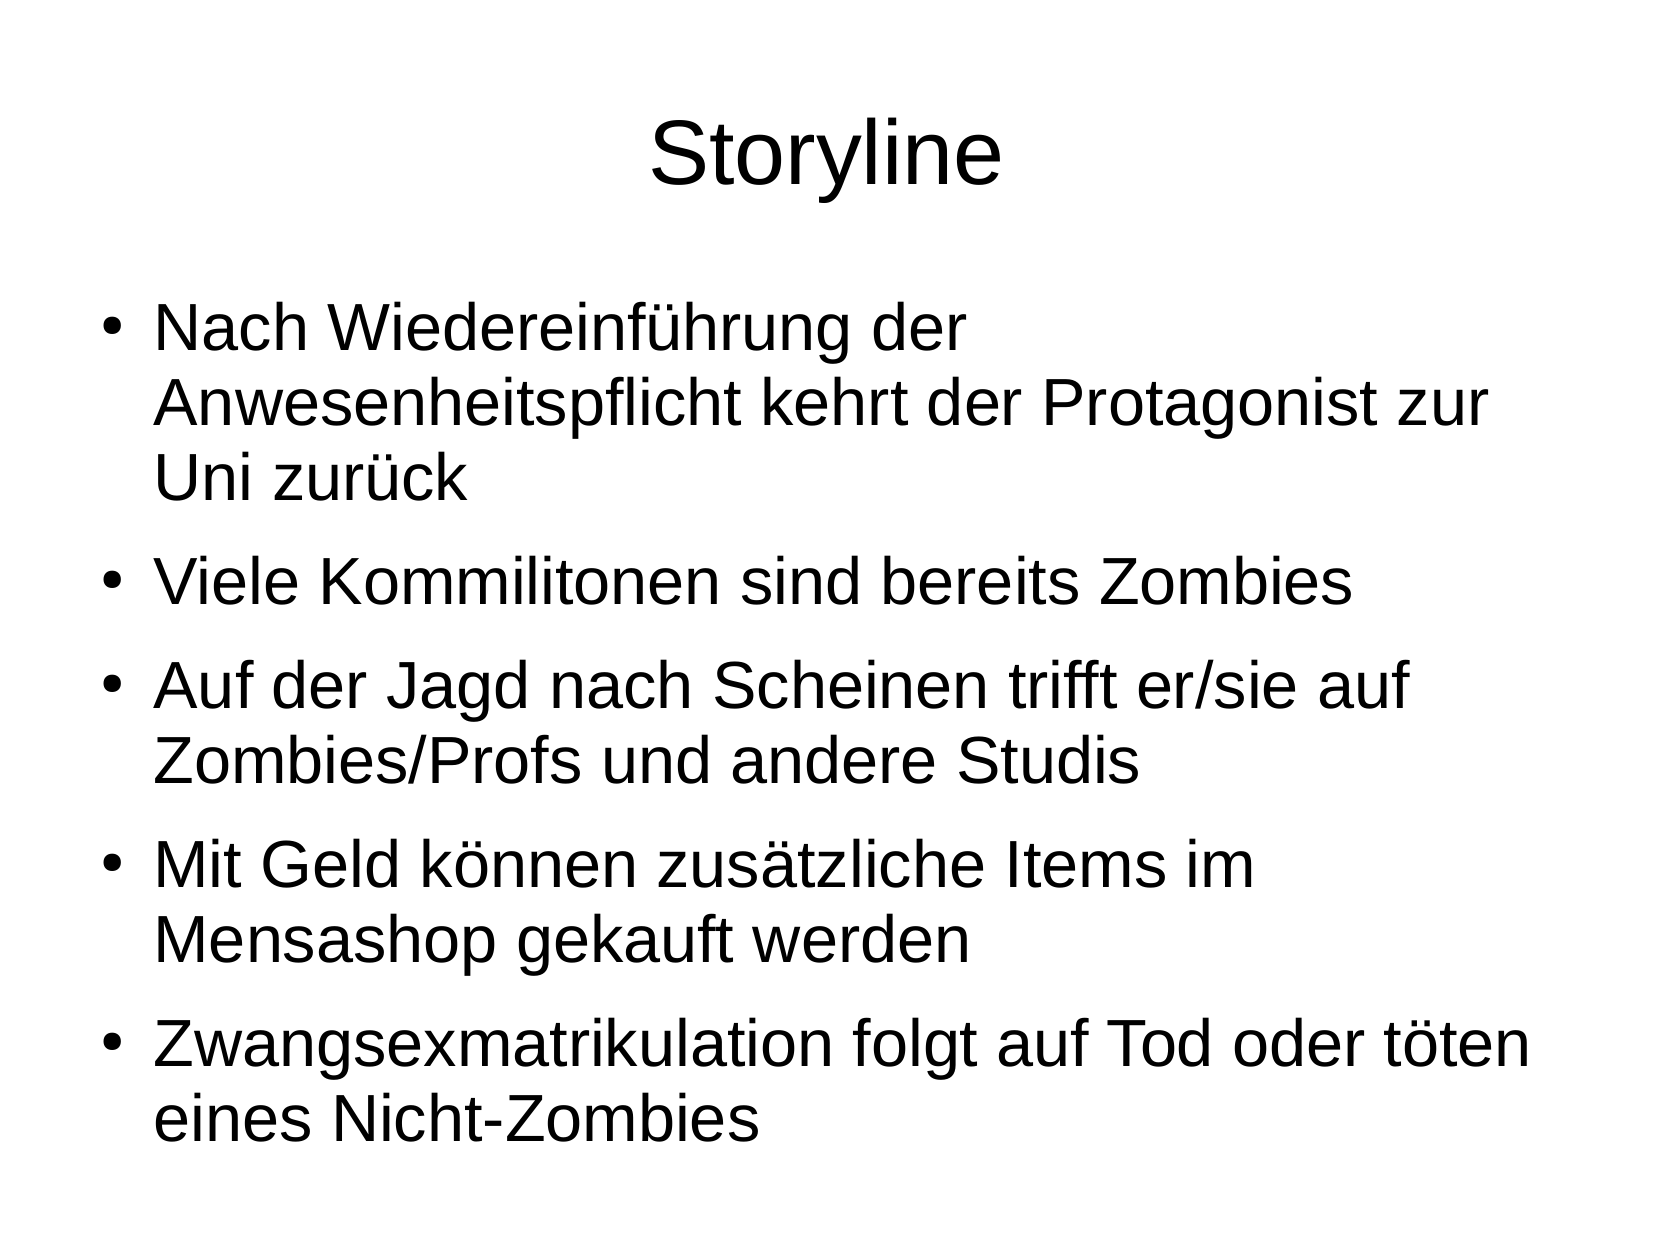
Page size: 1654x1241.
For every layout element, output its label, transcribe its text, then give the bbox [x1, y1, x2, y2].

title Storyline [82, 49, 1571, 257]
list Nach Wiedereinführung der Anwesenheitspflicht kehrt der Protagonist zur Uni zurück Viele Kommilitonen sind bereits Zombies Auf der Jagd nach Scheinen trifft er/sie auf Zombies/Profs und andere Studis Mit Geld können zusätzliche Items im Mensashop gekauft werden Zwangsexmatrikulation folgt auf Tod oder töten eines Nicht-Zombies [82, 290, 1538, 1182]
